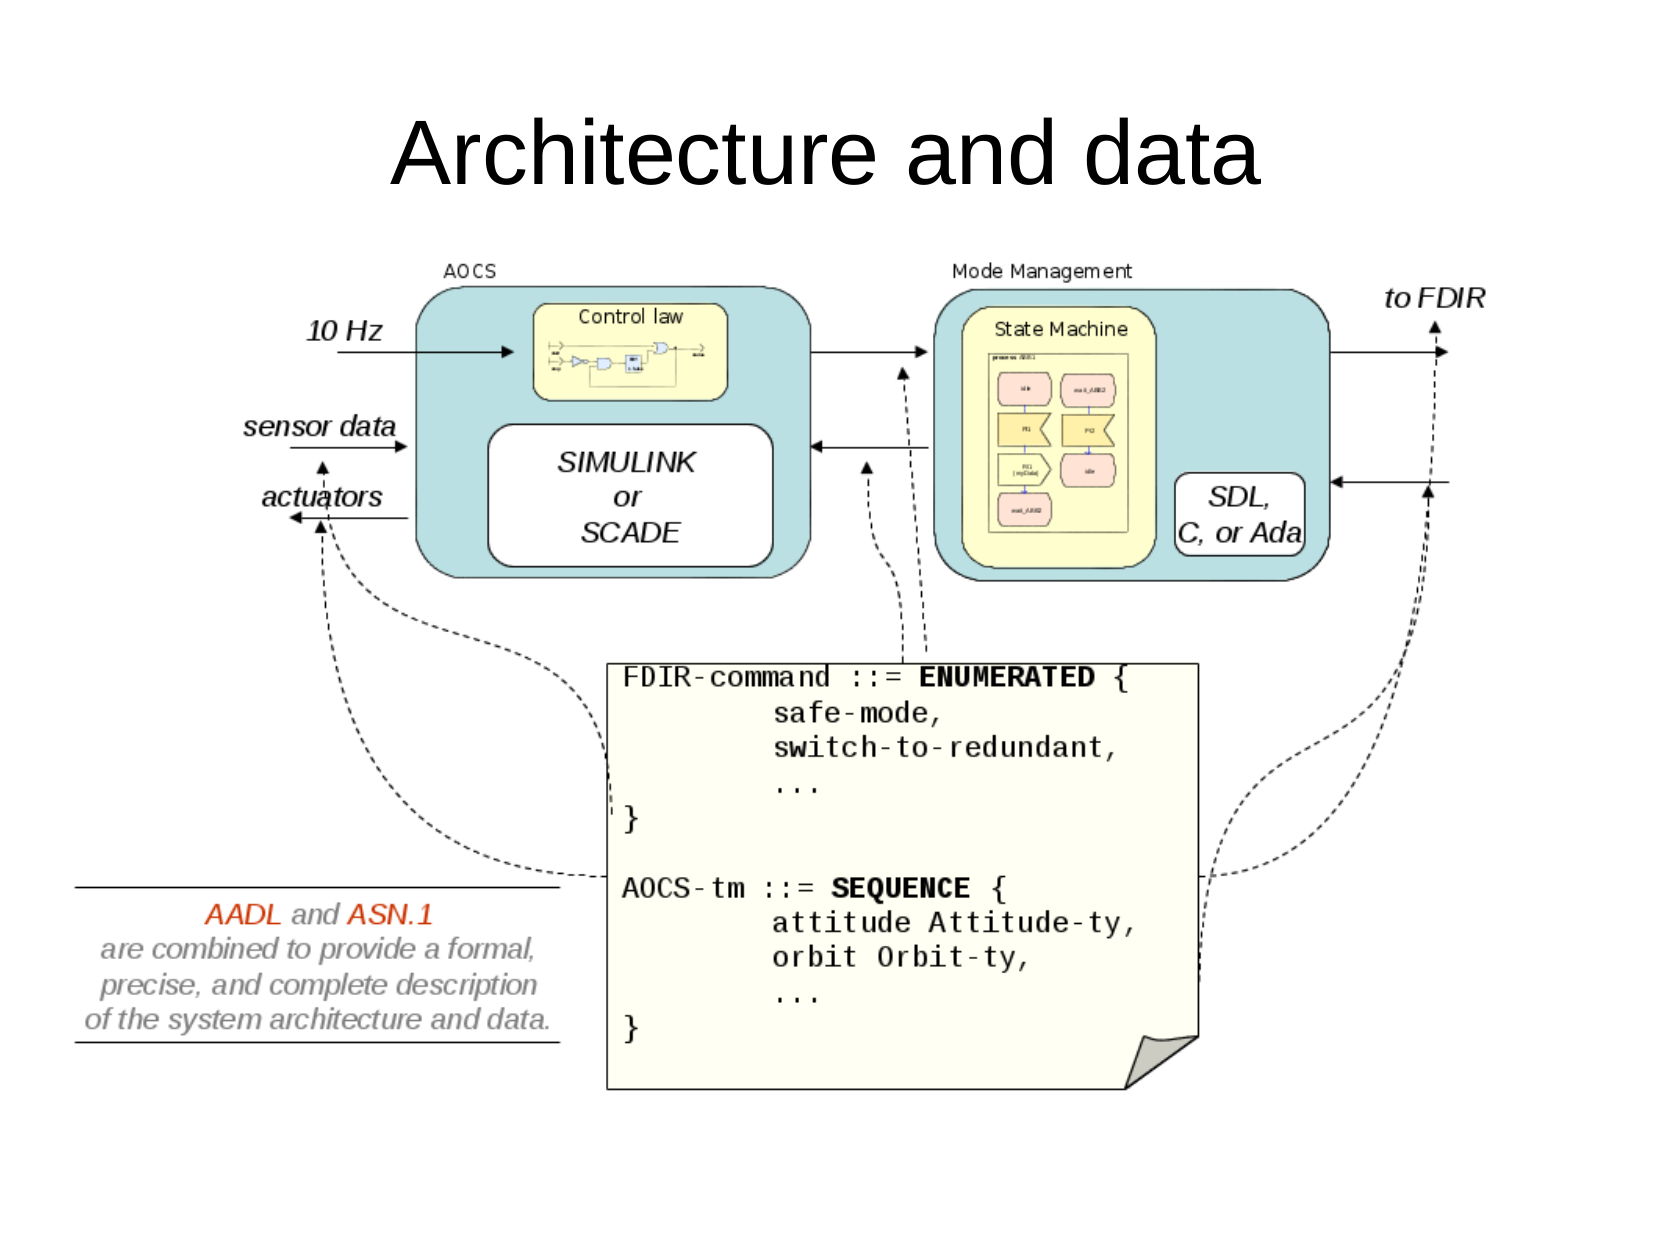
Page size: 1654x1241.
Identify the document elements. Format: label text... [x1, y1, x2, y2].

title Architecture and data [82, 49, 1571, 257]
picture [70, 247, 1503, 1092]
